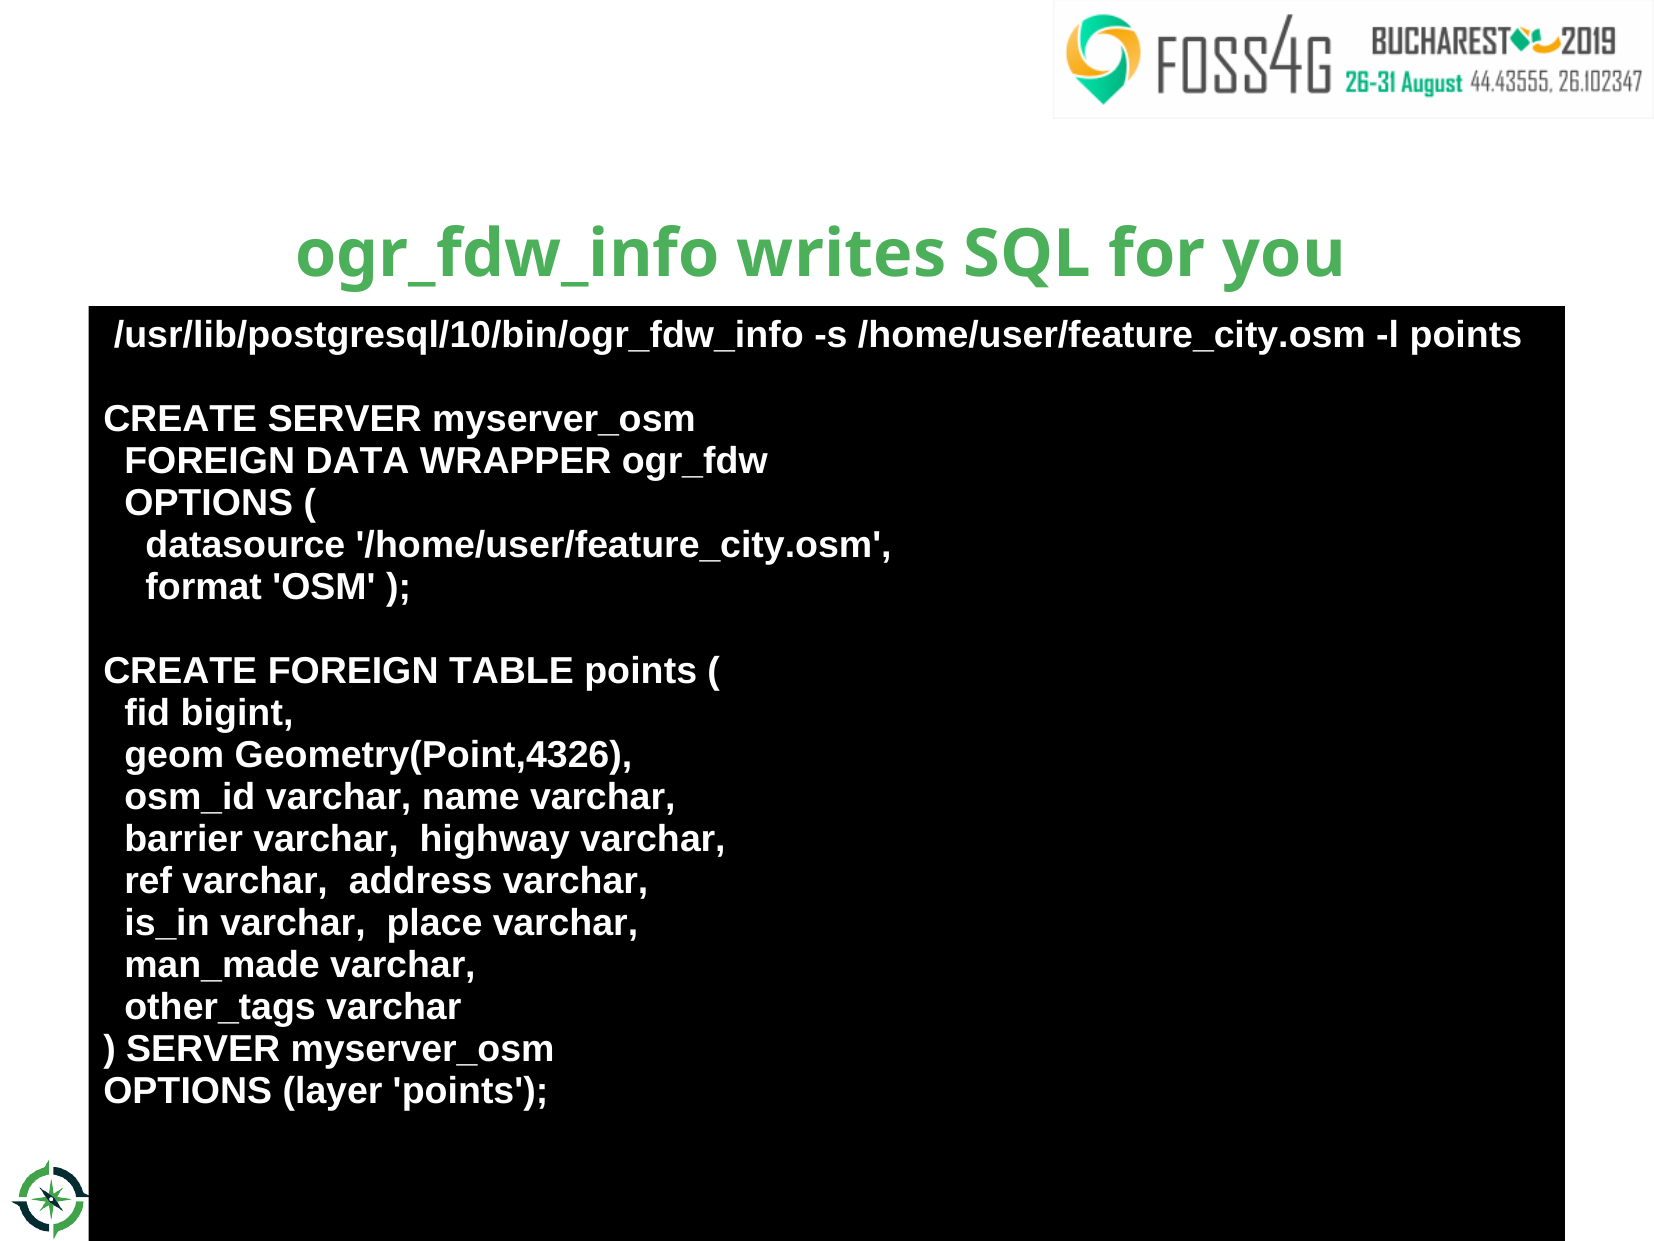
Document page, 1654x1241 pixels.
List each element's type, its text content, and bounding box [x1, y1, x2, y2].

picture [1053, 0, 1654, 119]
title ogr_fdw_info writes SQL for you [76, 177, 1565, 325]
picture [10, 1158, 88, 1240]
text_box /usr/lib/postgresql/10/bin/ogr_fdw_info -s /home/user/feature_city.osm -l points CREATE SERVER myserver_osm FOREIGN DATA WRAPPER ogr_fdw OPTIONS ( datasource '/home/user/feature_city.osm', format 'OSM' ); CREATE FOREIGN TABLE points ( fid bigint, geom Geometry(Point,4326), osm_id varchar, name varchar, barrier varchar, highway varchar, ref varchar, address varchar, is_in varchar, place varchar, man_made varchar, other_tags varchar ) SERVER myserver_osm OPTIONS (layer 'points'); [88, 306, 1565, 1241]
